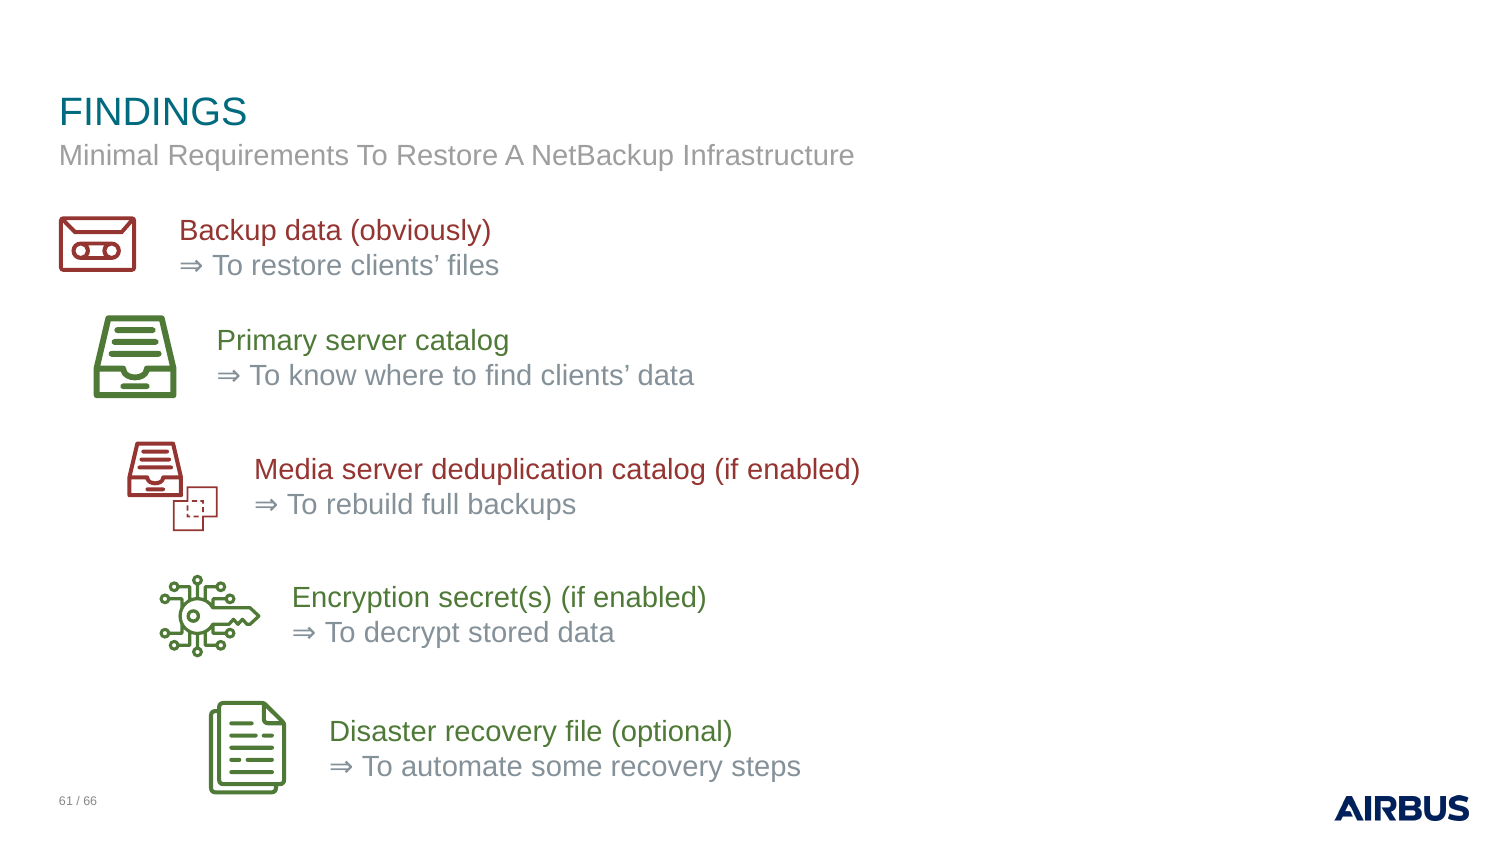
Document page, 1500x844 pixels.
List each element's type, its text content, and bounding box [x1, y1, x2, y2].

text_box [172, 486, 218, 532]
picture [1334, 795, 1469, 821]
text_box [127, 441, 183, 498]
text_box Backup data (obviously) ⇒ To restore clients’ files [164, 195, 1441, 296]
text_box Primary server catalog ⇒ To know where to find clients’ data [201, 306, 1429, 407]
text_box [208, 700, 287, 795]
title FINDINGS Minimal Requirements To Restore A NetBackup Infrastructure [58, 80, 1441, 192]
text_box Media server deduplication catalog (if enabled) ⇒ To rebuild full backups [239, 435, 1416, 535]
text_box [159, 574, 261, 658]
text_box [93, 315, 177, 399]
text_box Disaster recovery file (optional) ⇒ To automate some recovery steps [314, 697, 1391, 798]
text_box [58, 216, 137, 272]
text_box Encryption secret(s) (if enabled) ⇒ To decrypt stored data [276, 563, 1404, 664]
